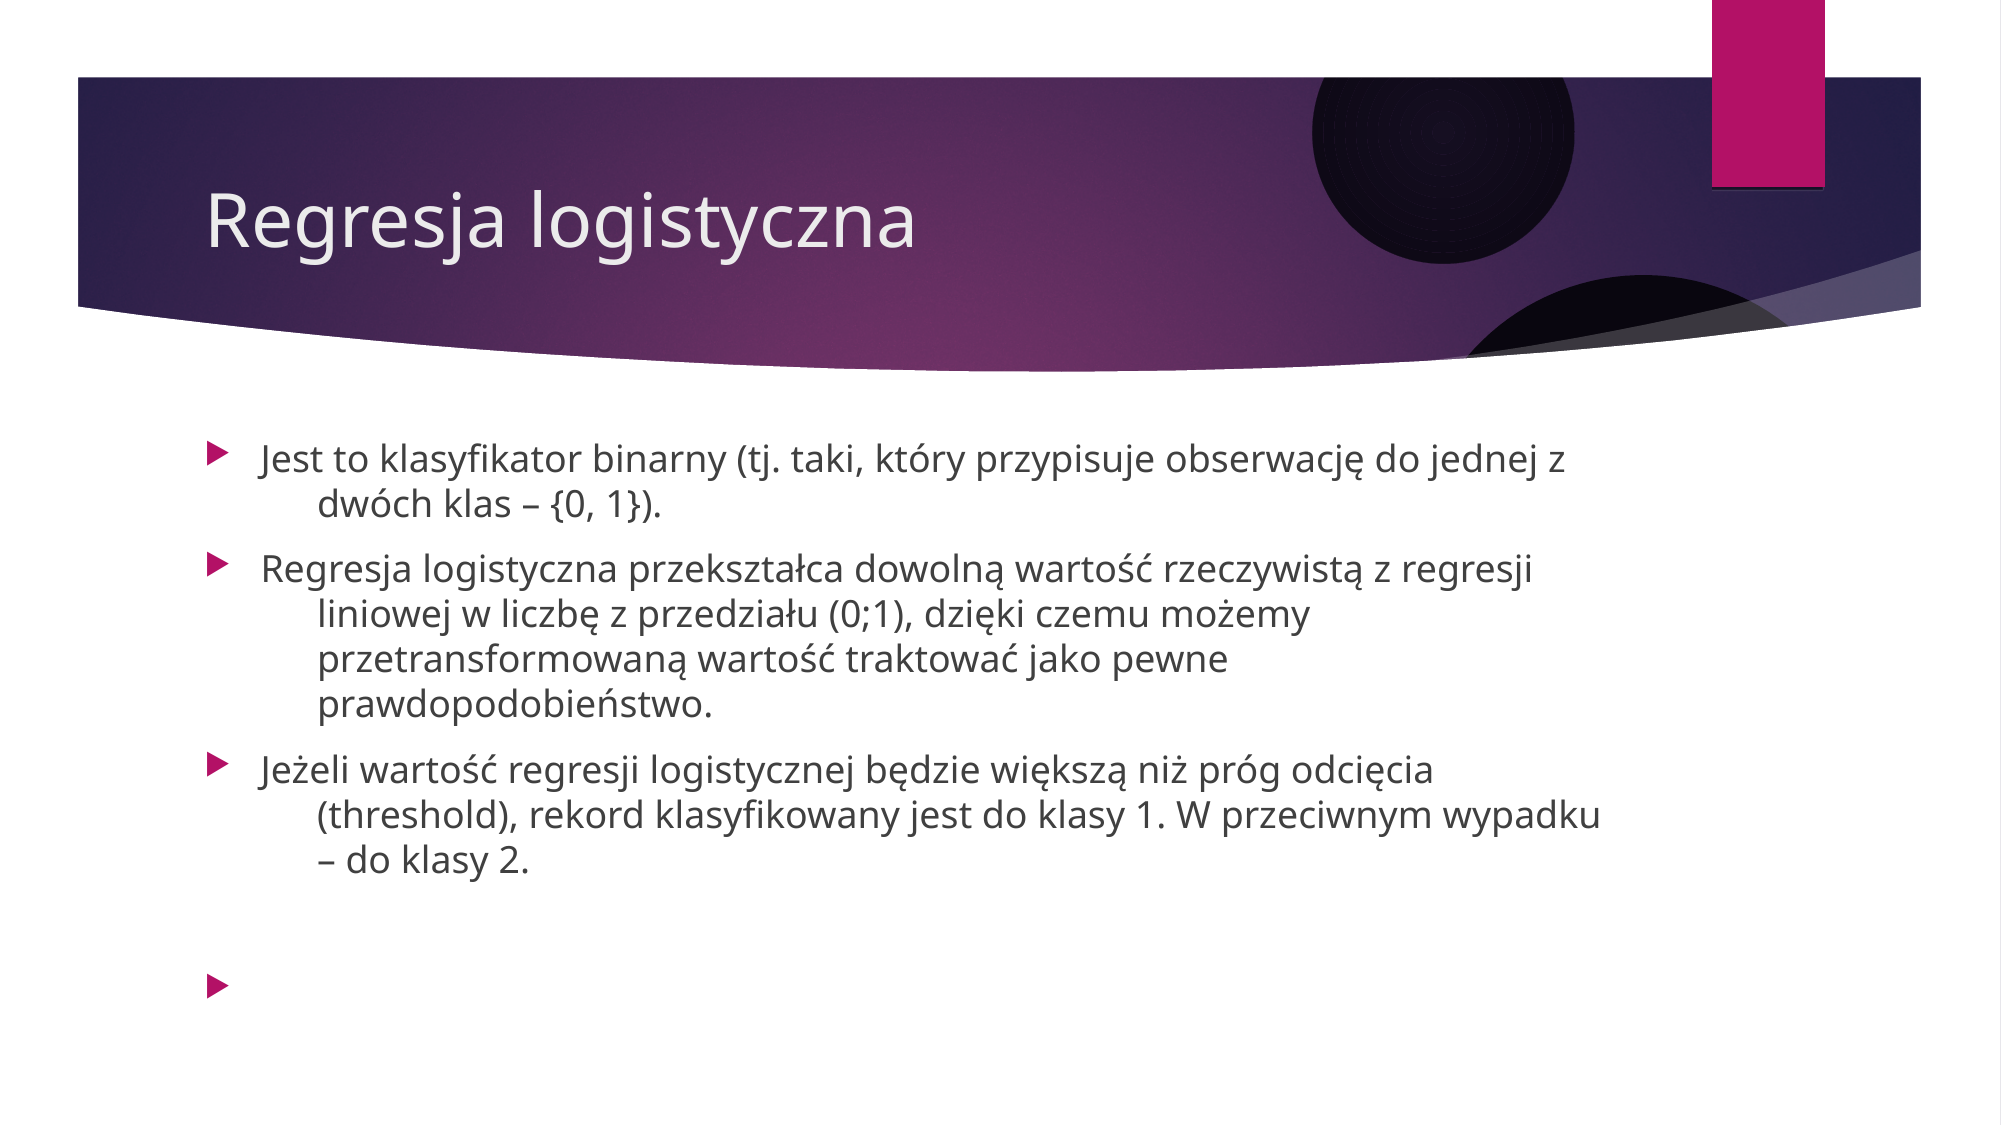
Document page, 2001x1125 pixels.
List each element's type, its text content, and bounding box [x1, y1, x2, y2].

list Jest to klasyfikator binarny (tj. taki, który przypisuje obserwację do jednej z dwóch klas – {0, 1}). Regresja logistyczna przekształca dowolną wartość rzeczywistą z regresji liniowej w liczbę z przedziału (0;1), dzięki czemu możemy przetransformowaną wartość traktować jako pewne prawdopodobieństwo. Jeżeli wartość regresji logistycznej będzie większą niż próg odcięcia (threshold), rekord klasyfikowany jest do klasy 1. W przeciwnym wypadku – do klasy 2. [189, 427, 1638, 988]
title Regresja logistyczna [189, 159, 1627, 276]
